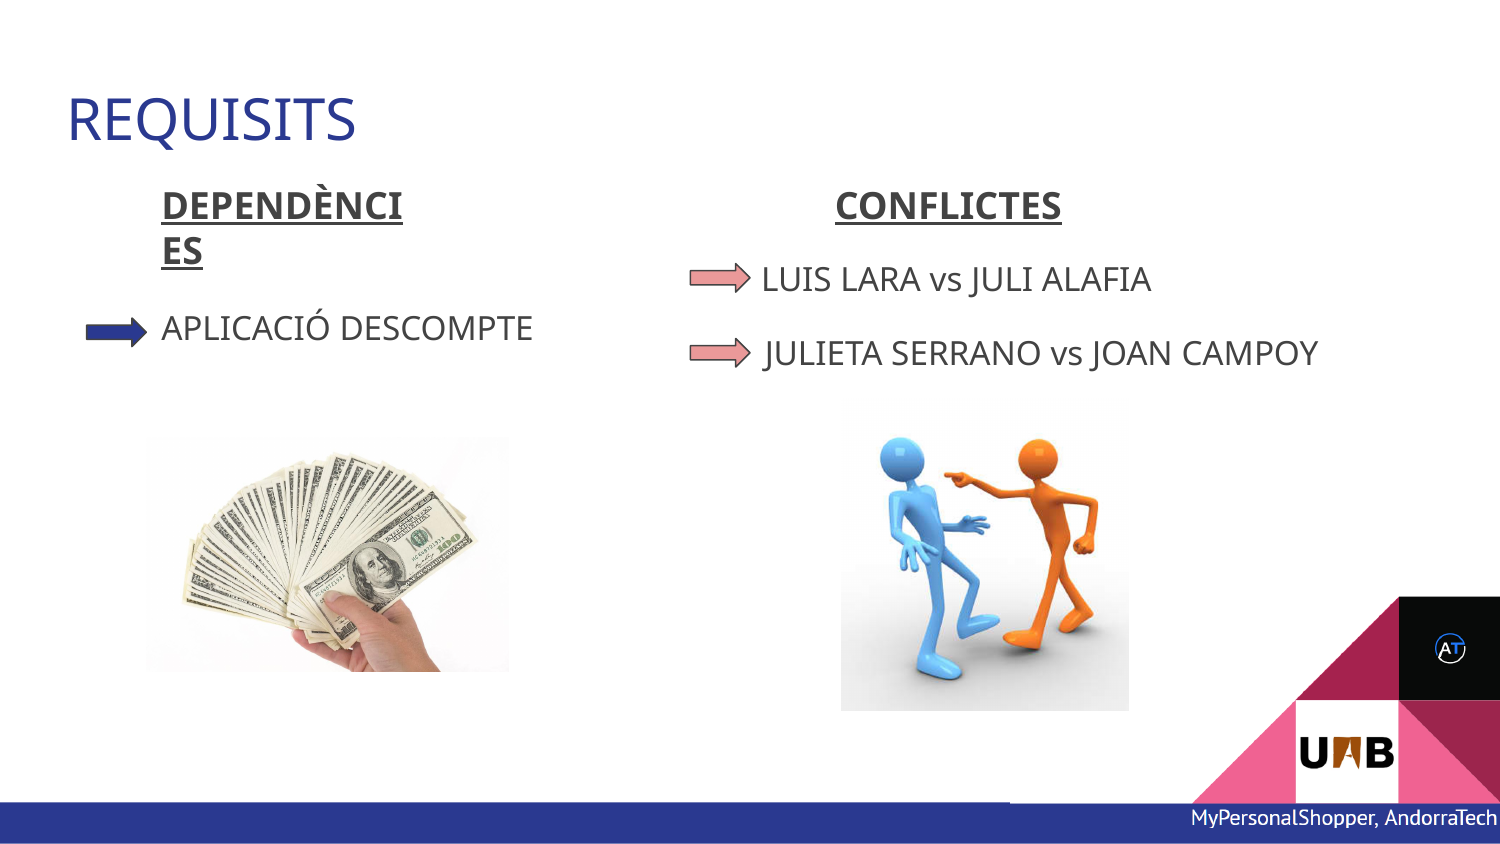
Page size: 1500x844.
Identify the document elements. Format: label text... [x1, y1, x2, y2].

text_box LUIS LARA vs JULI ALAFIA JULIETA SERRANO vs JOAN CAMPOY [670, 242, 1339, 444]
text_box APLICACIÓ DESCOMPTE [146, 292, 584, 501]
text_box DEPENDÈNCIES [146, 166, 434, 287]
text_box CONFLICTES [804, 166, 1092, 242]
picture [146, 501, 509, 672]
text_box [690, 263, 751, 293]
text_box [86, 318, 146, 347]
text_box [690, 338, 751, 368]
picture [841, 398, 1500, 828]
title REQUISITS [51, 67, 1449, 167]
